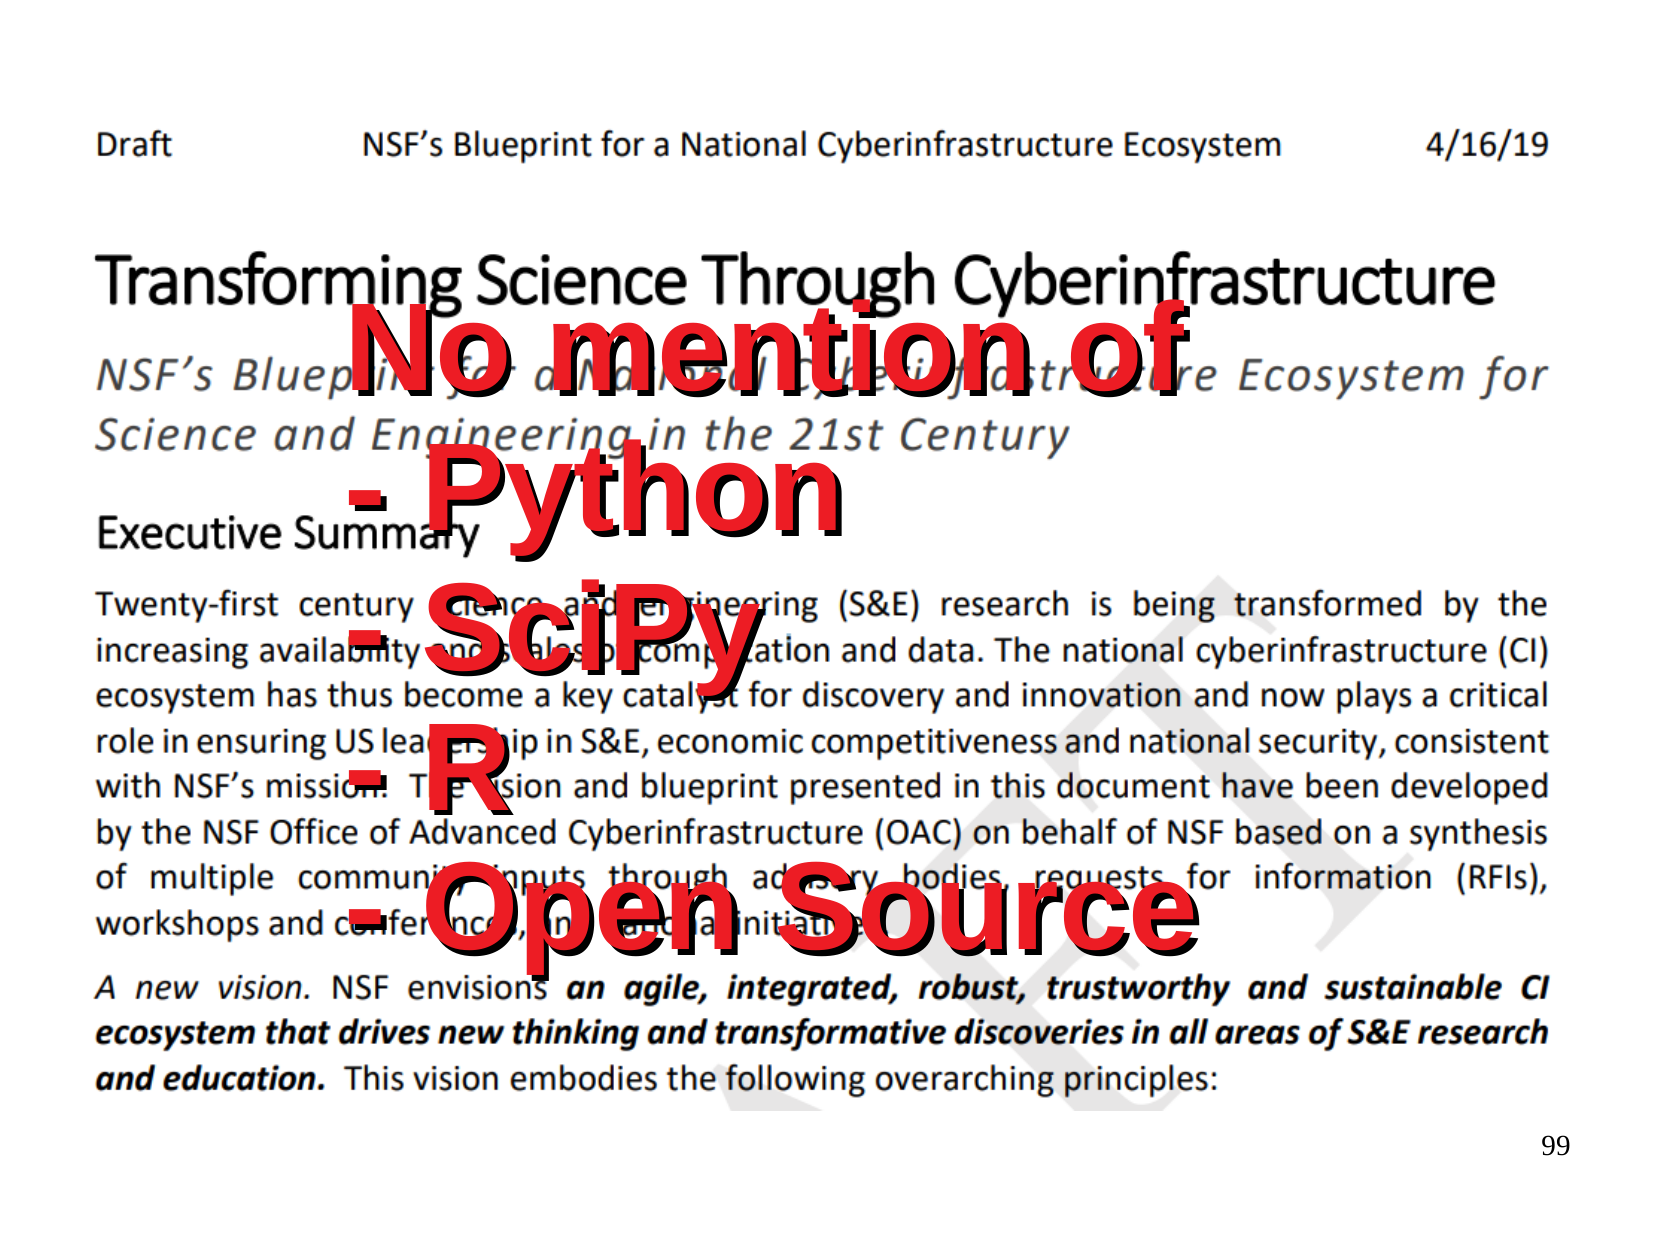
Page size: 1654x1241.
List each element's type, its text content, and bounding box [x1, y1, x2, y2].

text_box No mention of - Python - SciPy - R - Open Source [330, 270, 1517, 984]
picture [0, 74, 1654, 1111]
